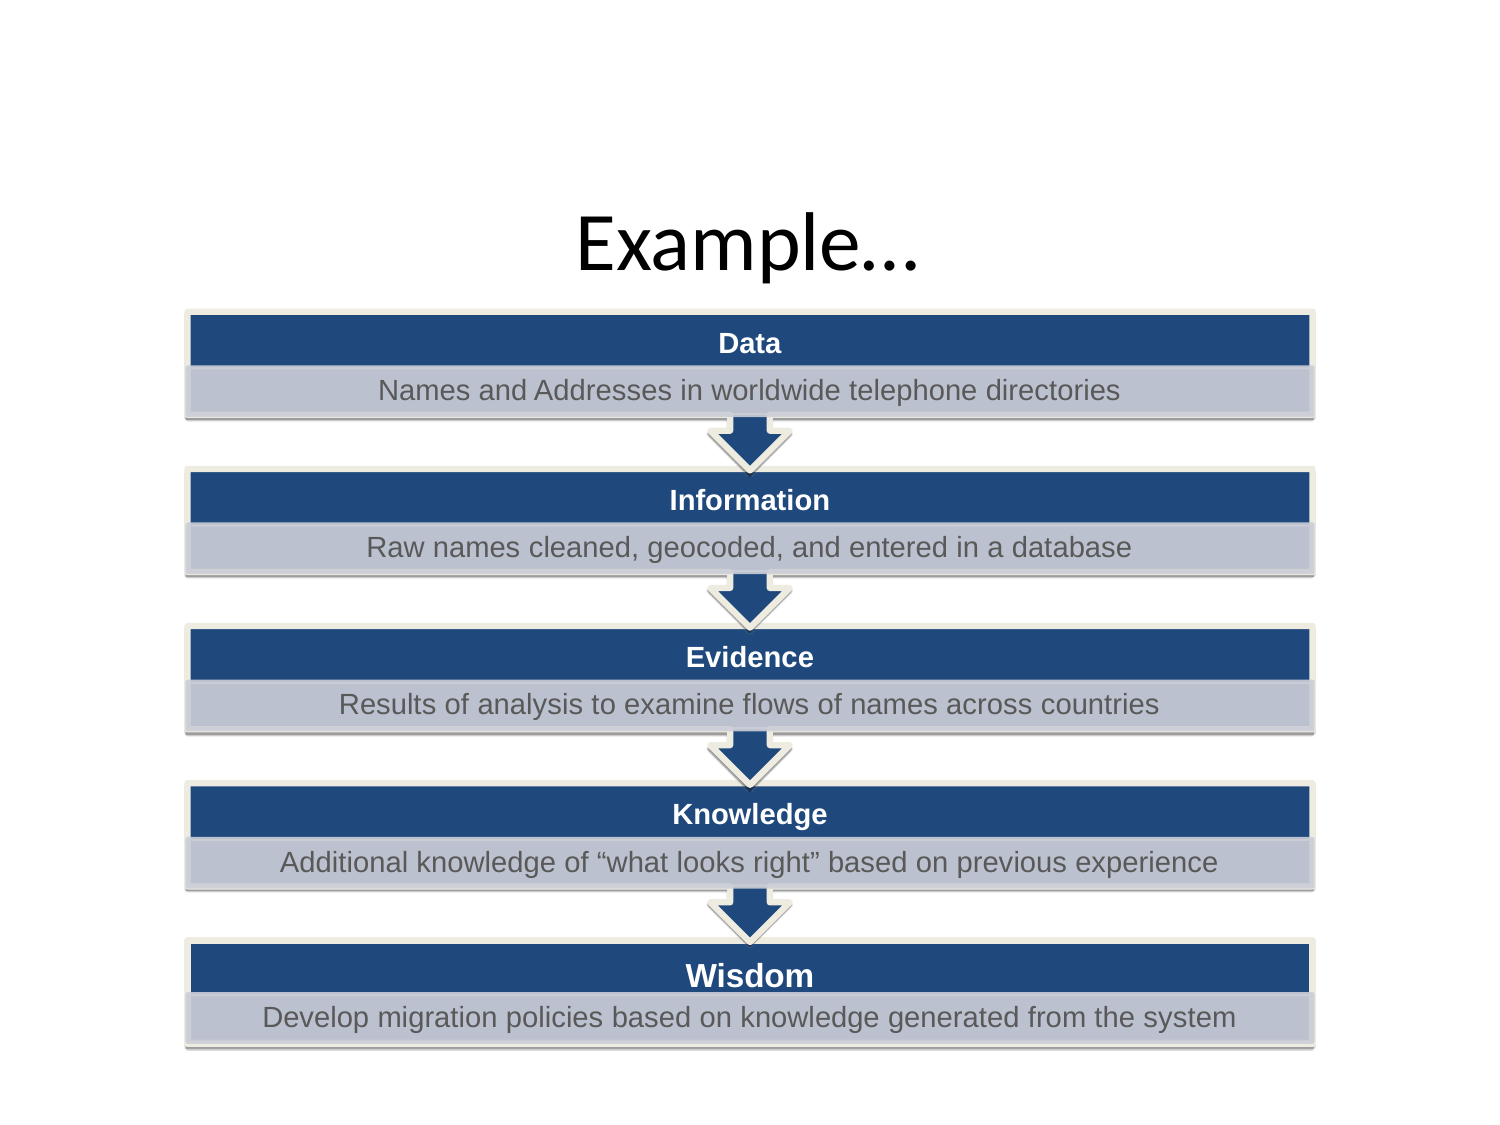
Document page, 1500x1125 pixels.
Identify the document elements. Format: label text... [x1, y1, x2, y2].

title Example… [17, 160, 1478, 314]
text_box Evidence [710, 730, 790, 785]
text_box Information [187, 468, 1313, 524]
text_box Names and Addresses in worldwide telephone directories [187, 367, 1313, 415]
text_box Information [710, 573, 790, 628]
text_box Raw names cleaned, geocoded, and entered in a database [187, 524, 1313, 573]
text_box Wisdom [187, 940, 1313, 994]
text_box Knowledge [710, 887, 790, 943]
text_box Evidence [187, 626, 1313, 681]
text_box Data [187, 311, 1313, 367]
text_box Knowledge [187, 783, 1313, 839]
text_box Results of analysis to examine flows of names across countries [187, 681, 1313, 730]
text_box Data [710, 415, 790, 471]
text_box Develop migration policies based on knowledge generated from the system [187, 994, 1313, 1042]
text_box Additional knowledge of “what looks right” based on previous experience [187, 839, 1313, 887]
